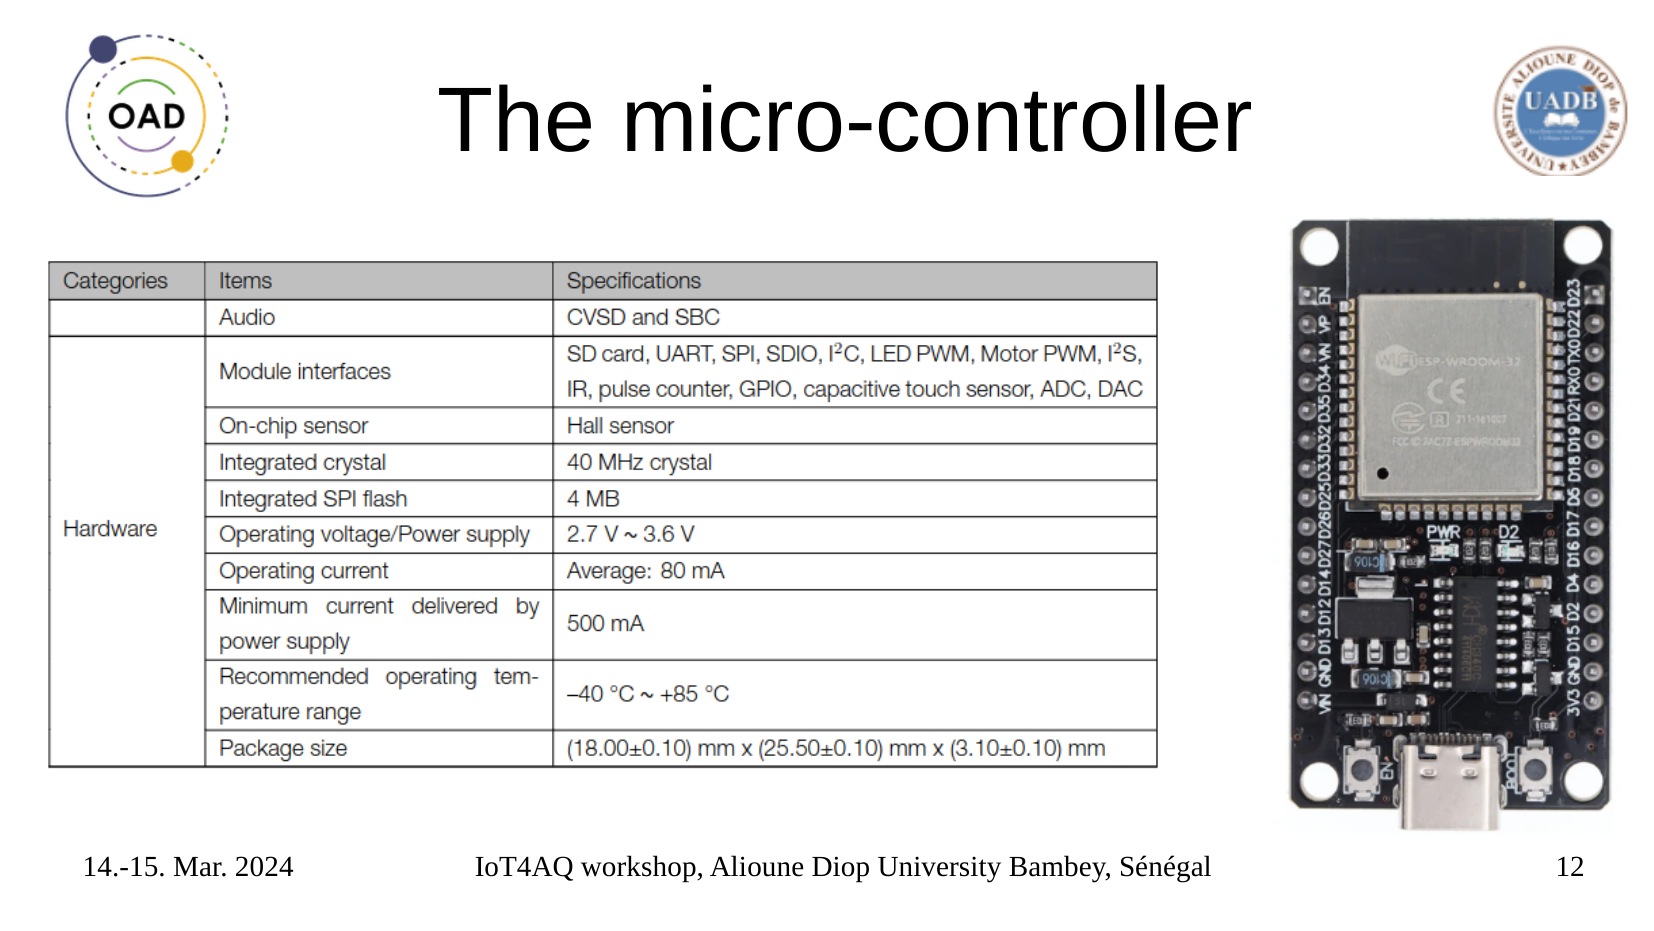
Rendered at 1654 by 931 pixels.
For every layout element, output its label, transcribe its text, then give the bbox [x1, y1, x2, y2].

picture [25, 20, 263, 218]
picture [39, 237, 1189, 779]
picture [1248, 37, 1641, 848]
title The micro-controller [262, 37, 1430, 193]
